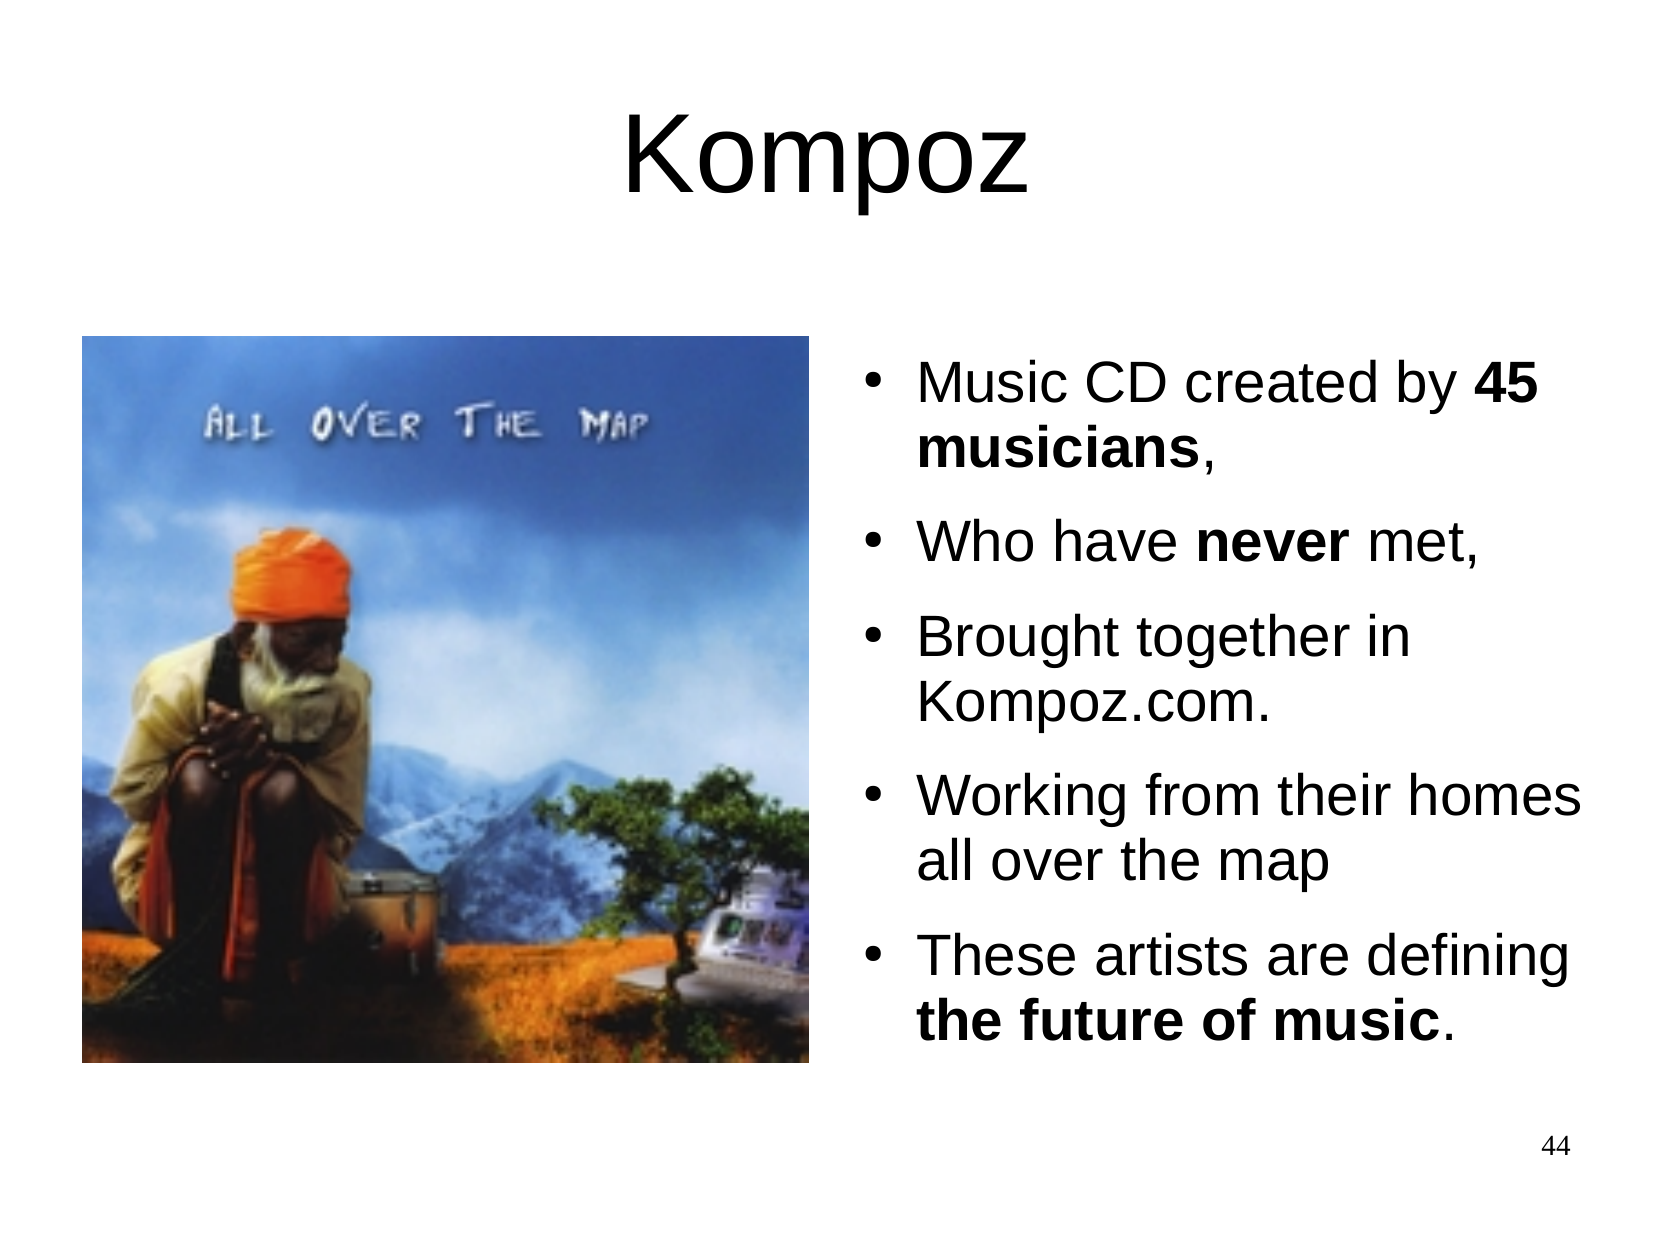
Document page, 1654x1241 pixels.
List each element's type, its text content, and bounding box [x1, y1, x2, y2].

title Kompoz [82, 49, 1571, 257]
picture [82, 336, 809, 1063]
list Music CD created by 45 musicians, Who have never met, Brought together in Kompoz.com. Working from their homes all over the map These artists are defining the future of music. [845, 349, 1613, 1110]
